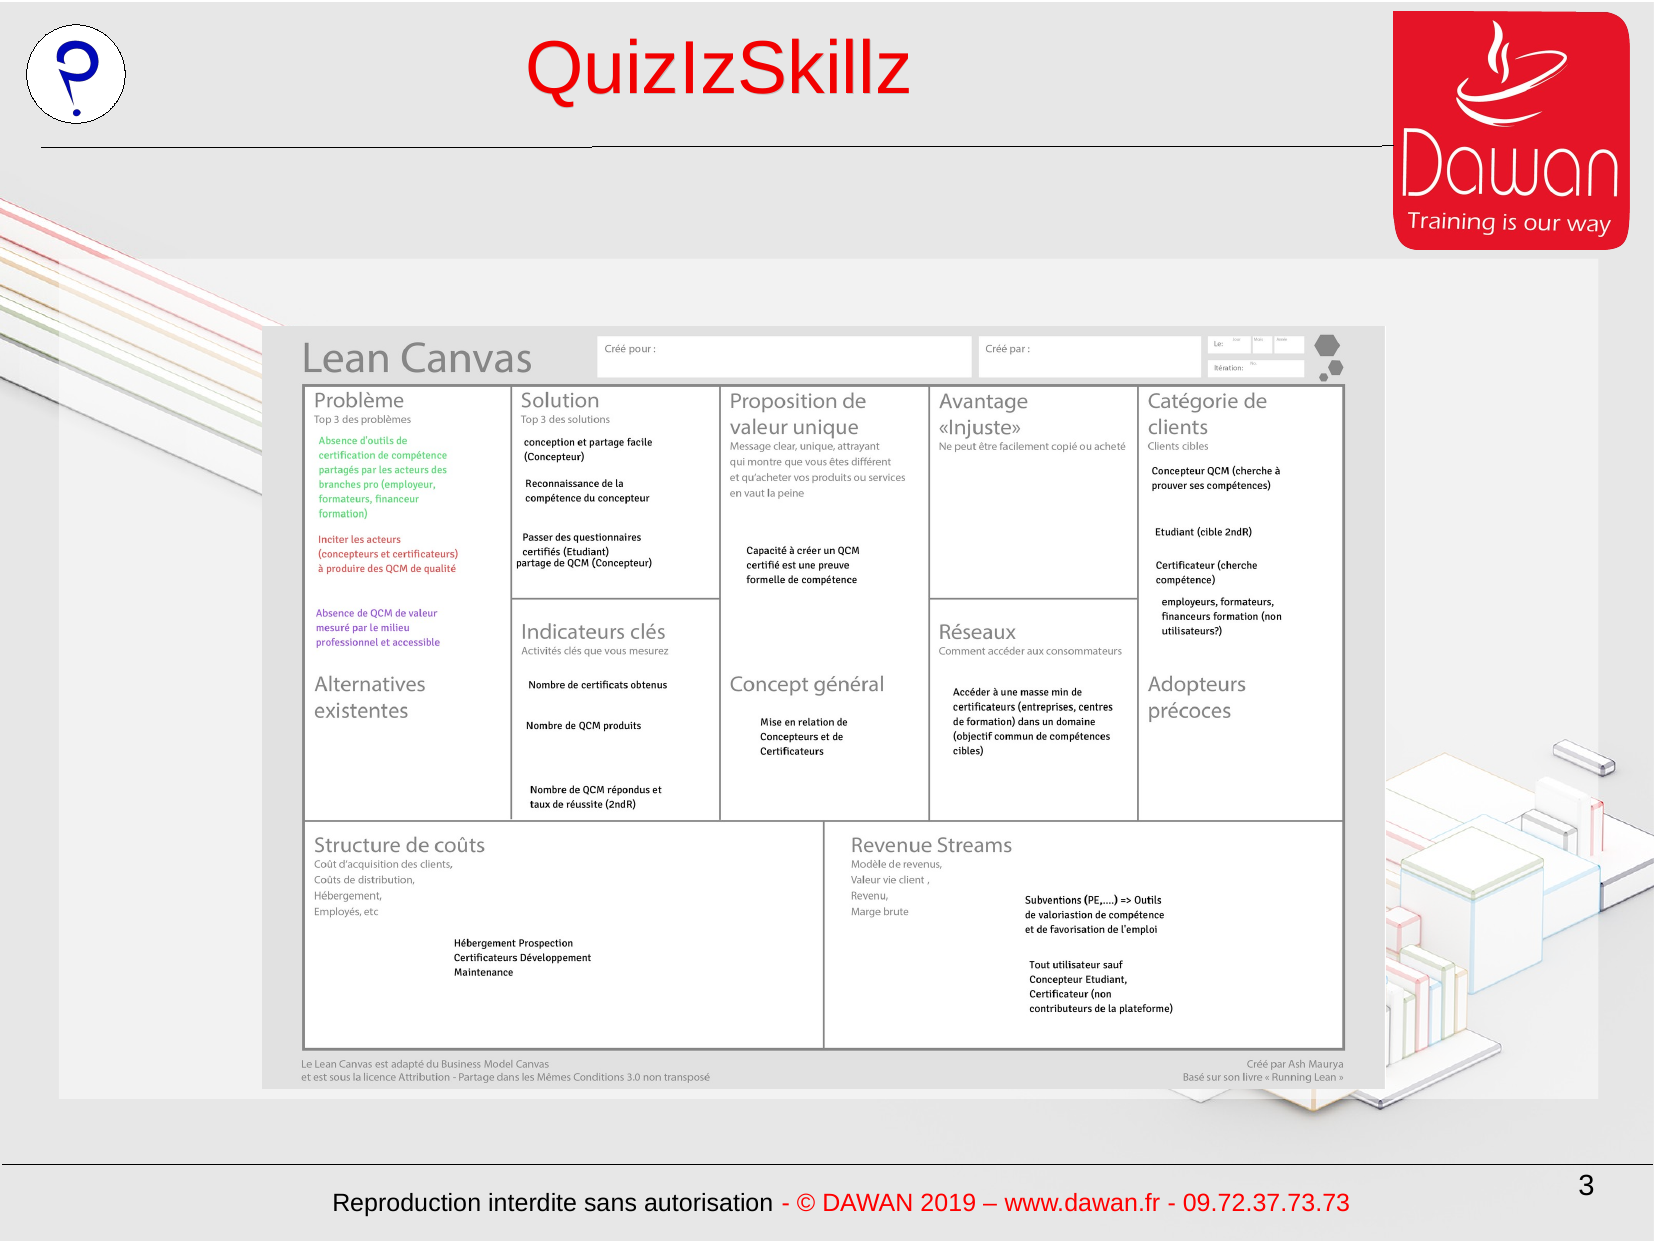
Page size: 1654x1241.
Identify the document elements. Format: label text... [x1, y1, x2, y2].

picture [41, 25, 120, 120]
text_box [58, 258, 1599, 1099]
picture [0, 2, 1654, 1241]
text_box [26, 24, 116, 124]
title QuizIzSkillz [35, 0, 1424, 178]
text_box [90, 26, 126, 98]
